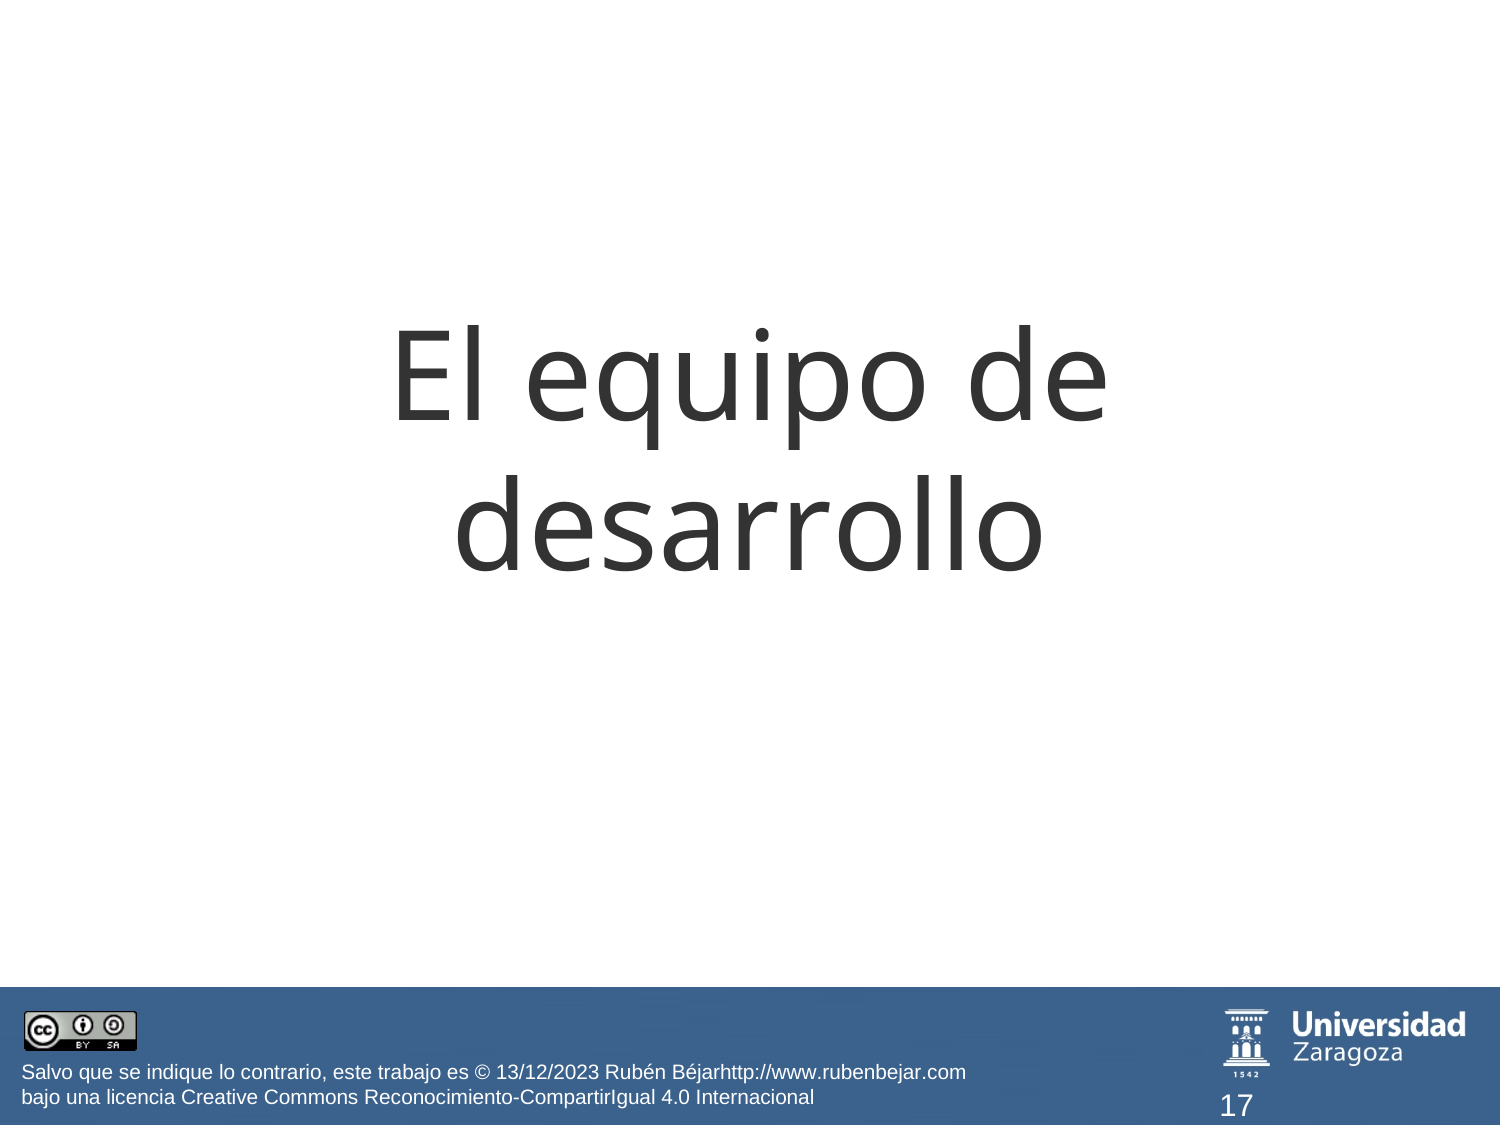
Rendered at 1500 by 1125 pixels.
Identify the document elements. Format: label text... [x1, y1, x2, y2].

picture [0, 987, 1500, 1125]
text_box El equipo de desarrollo [169, 307, 1331, 585]
